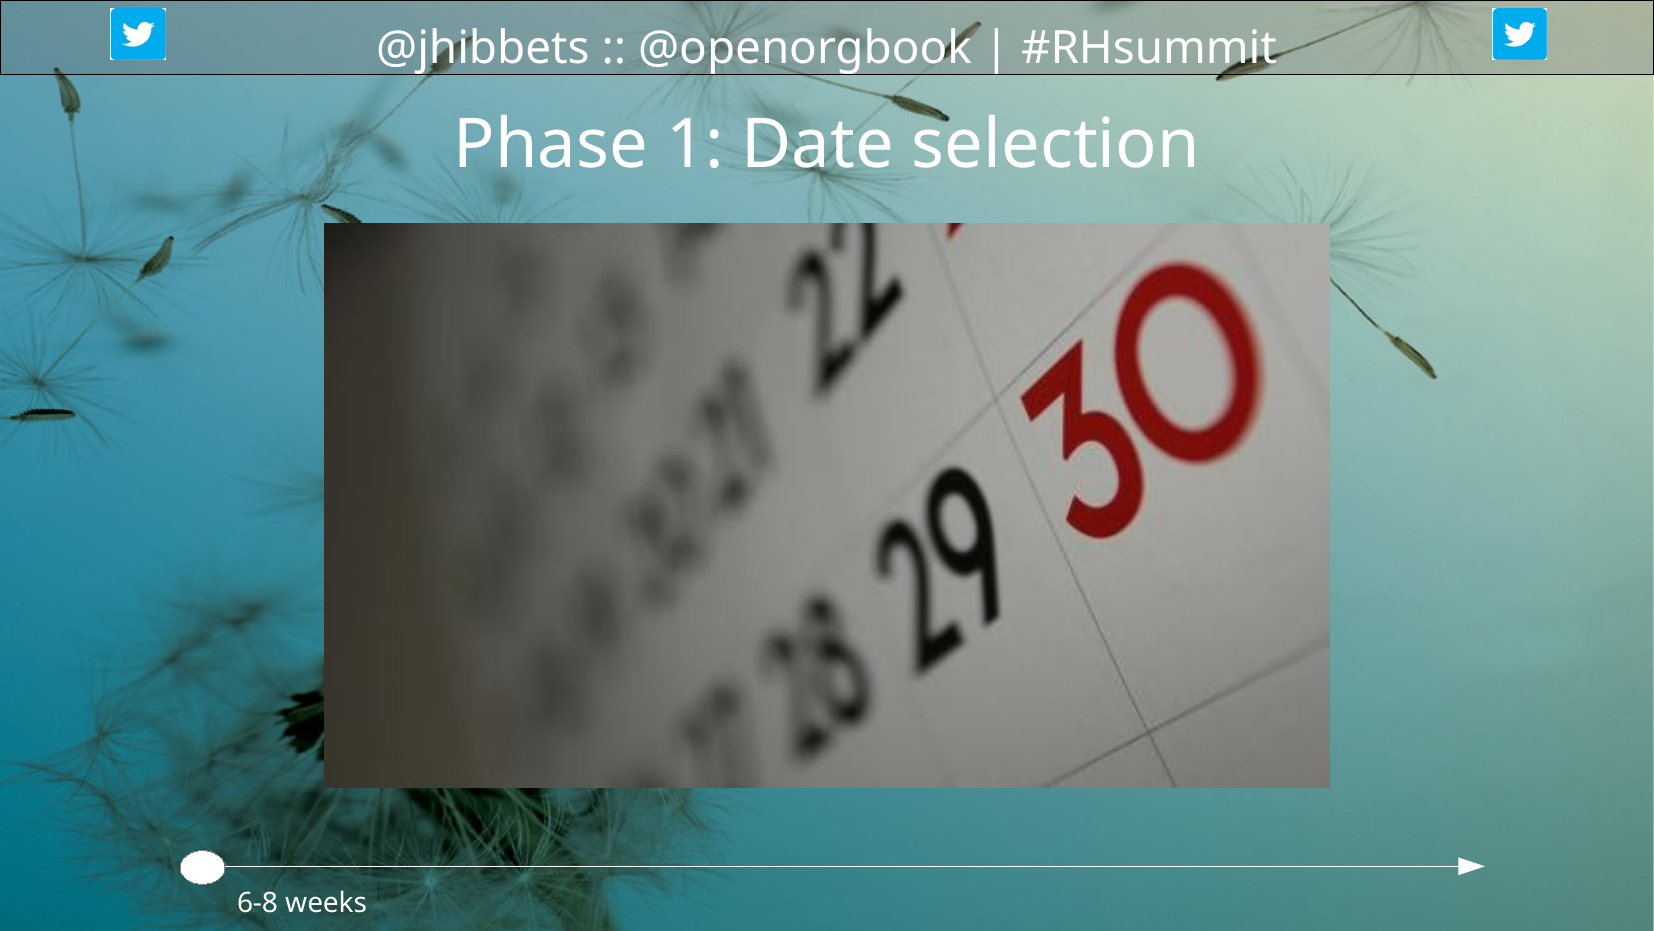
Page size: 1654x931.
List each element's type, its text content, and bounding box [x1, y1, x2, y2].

picture [124, 22, 154, 46]
text_box [180, 850, 226, 885]
text_box 6-8 weeks [222, 879, 431, 923]
title Phase 1: Date selection [82, 63, 1571, 219]
picture [0, 75, 1654, 931]
picture [1506, 22, 1535, 46]
